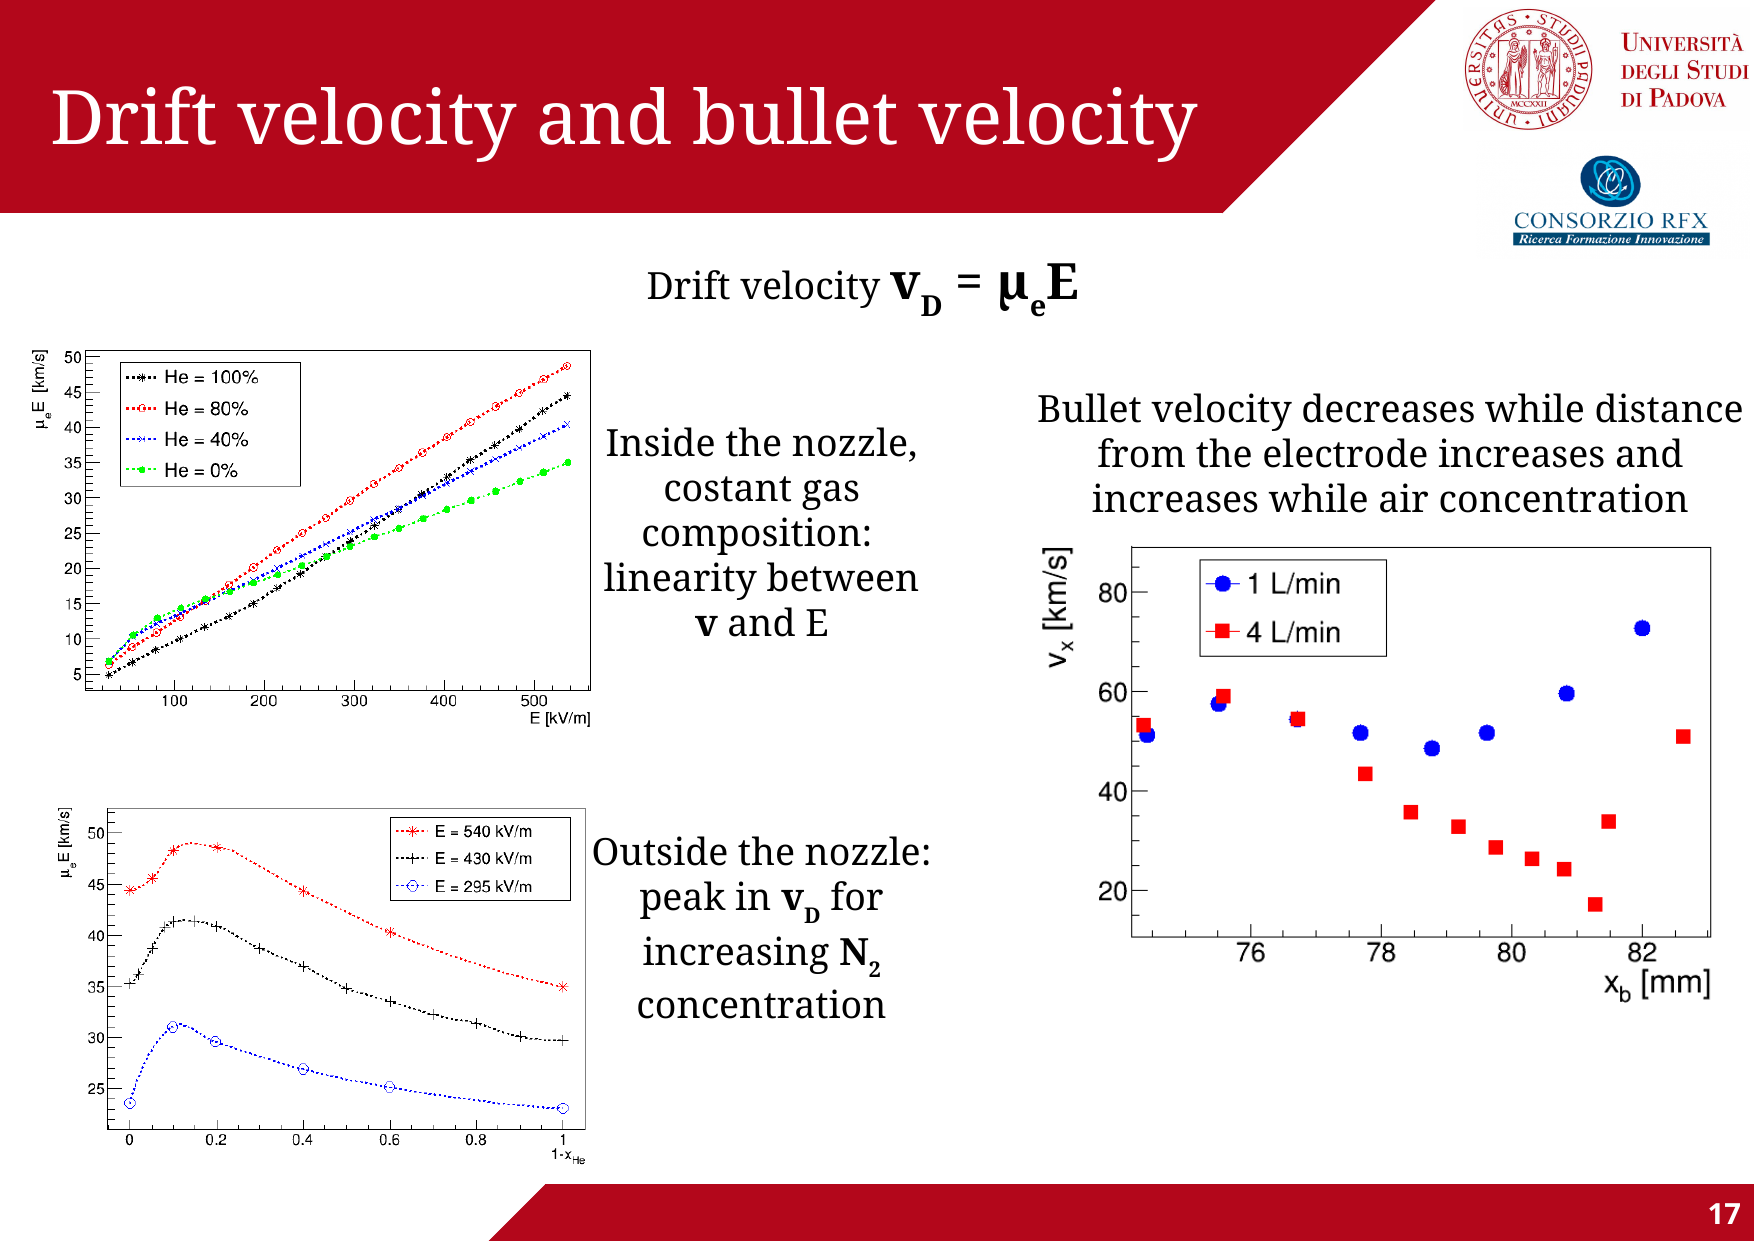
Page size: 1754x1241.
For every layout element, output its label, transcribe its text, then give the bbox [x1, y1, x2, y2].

title Drift velocity and bullet velocity [10, 0, 1241, 244]
picture [22, 307, 653, 733]
text_box Outside the nozzle: peak in vD for increasing N2 concentration [566, 820, 957, 1034]
picture [1010, 519, 1733, 1007]
text_box Drift velocity vD = μeE [631, 242, 1152, 330]
picture [1476, 140, 1750, 259]
text_box Bullet velocity decreases while distance from the electrode increases and increases while air concentration increases [1015, 377, 1754, 573]
picture [1463, 7, 1750, 131]
picture [48, 767, 644, 1170]
text_box Inside the nozzle, costant gas composition: linearity between v and E [578, 412, 945, 652]
